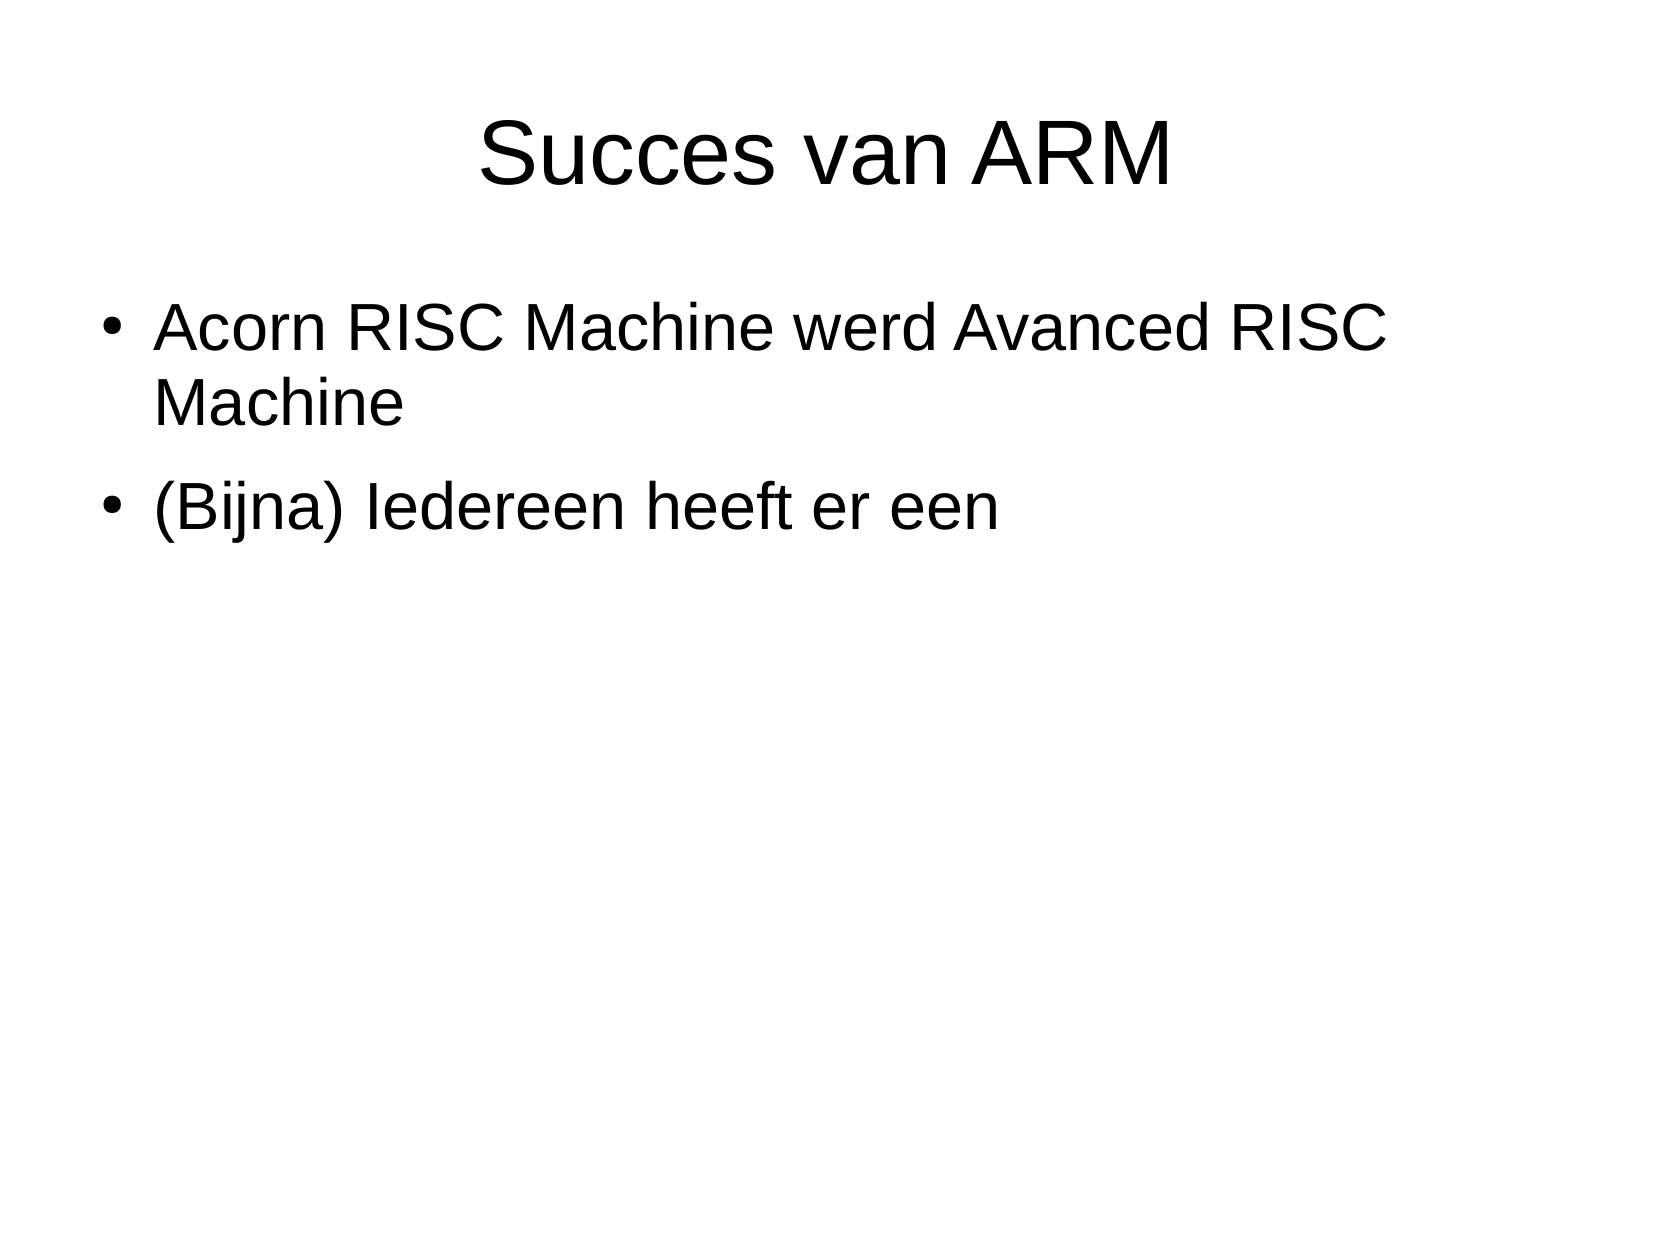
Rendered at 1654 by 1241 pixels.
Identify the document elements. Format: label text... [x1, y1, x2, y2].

list Acorn RISC Machine werd Avanced RISC Machine (Bijna) Iedereen heeft er een [82, 290, 1571, 1010]
title Succes van ARM [82, 49, 1571, 257]
